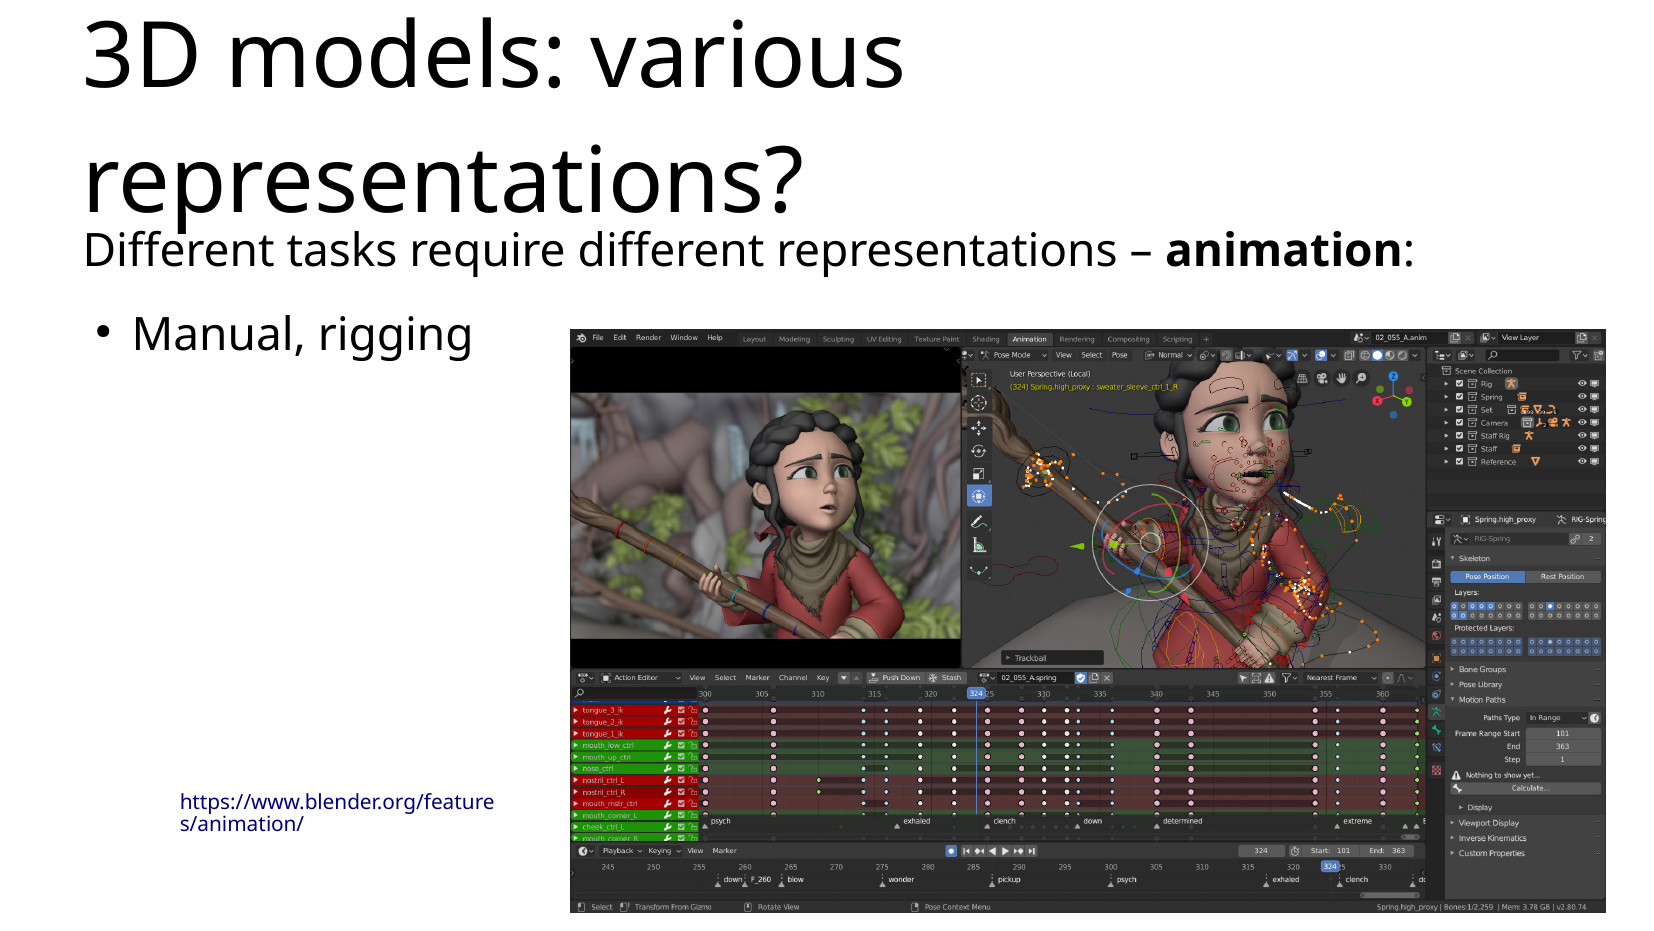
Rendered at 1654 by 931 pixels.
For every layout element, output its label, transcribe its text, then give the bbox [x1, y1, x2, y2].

title 3D models: various representations? [82, 37, 1571, 193]
picture [570, 329, 1606, 913]
list Different tasks require different representations – animation: Manual, rigging [82, 217, 1571, 406]
text_box https://www.blender.org/features/animation/ [165, 780, 511, 847]
